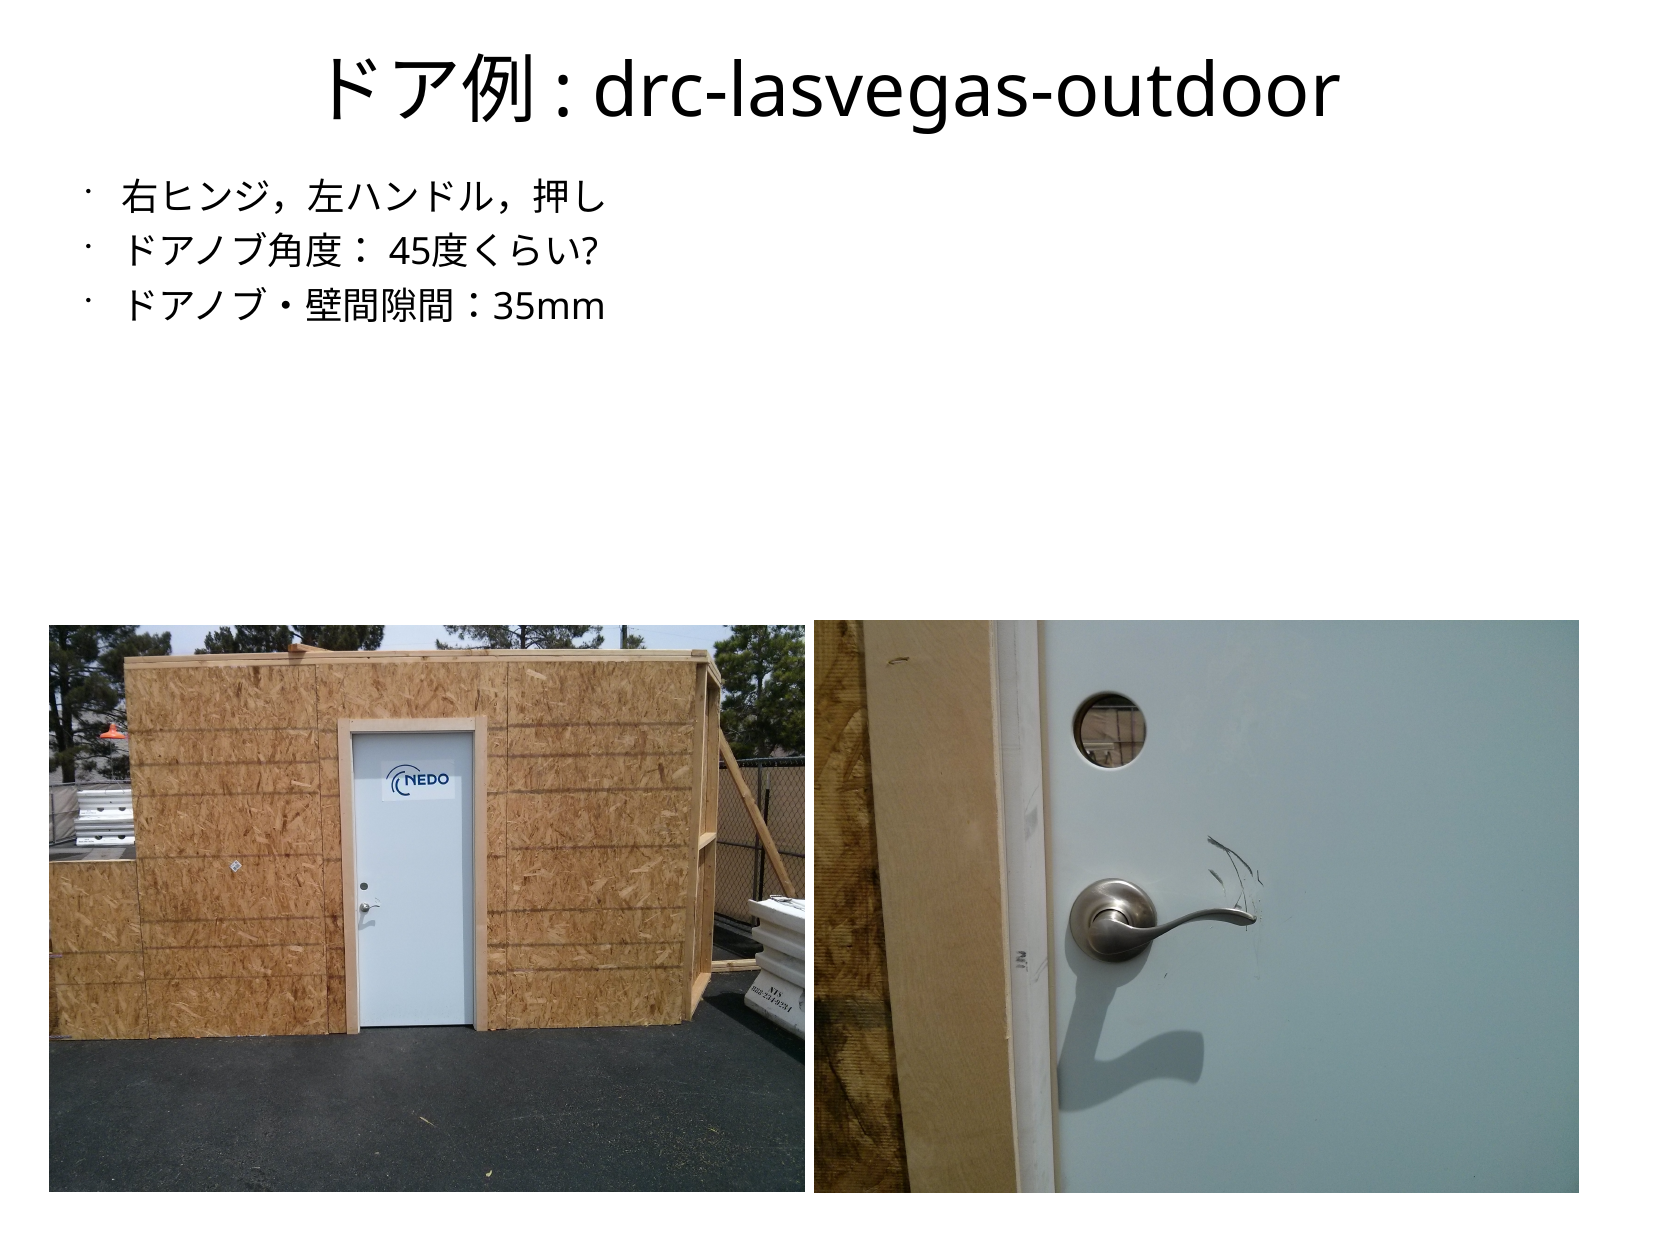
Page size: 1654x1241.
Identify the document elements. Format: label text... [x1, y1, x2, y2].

text_box 右ヒンジ，左ハンドル，押し ドアノブ角度： 45度くらい? ドアノブ・壁間隙間：35mm [70, 159, 1560, 327]
picture [49, 625, 805, 1192]
title ドア例 : drc-lasvegas-outdoor [82, 43, 1571, 125]
picture [814, 620, 1579, 1193]
